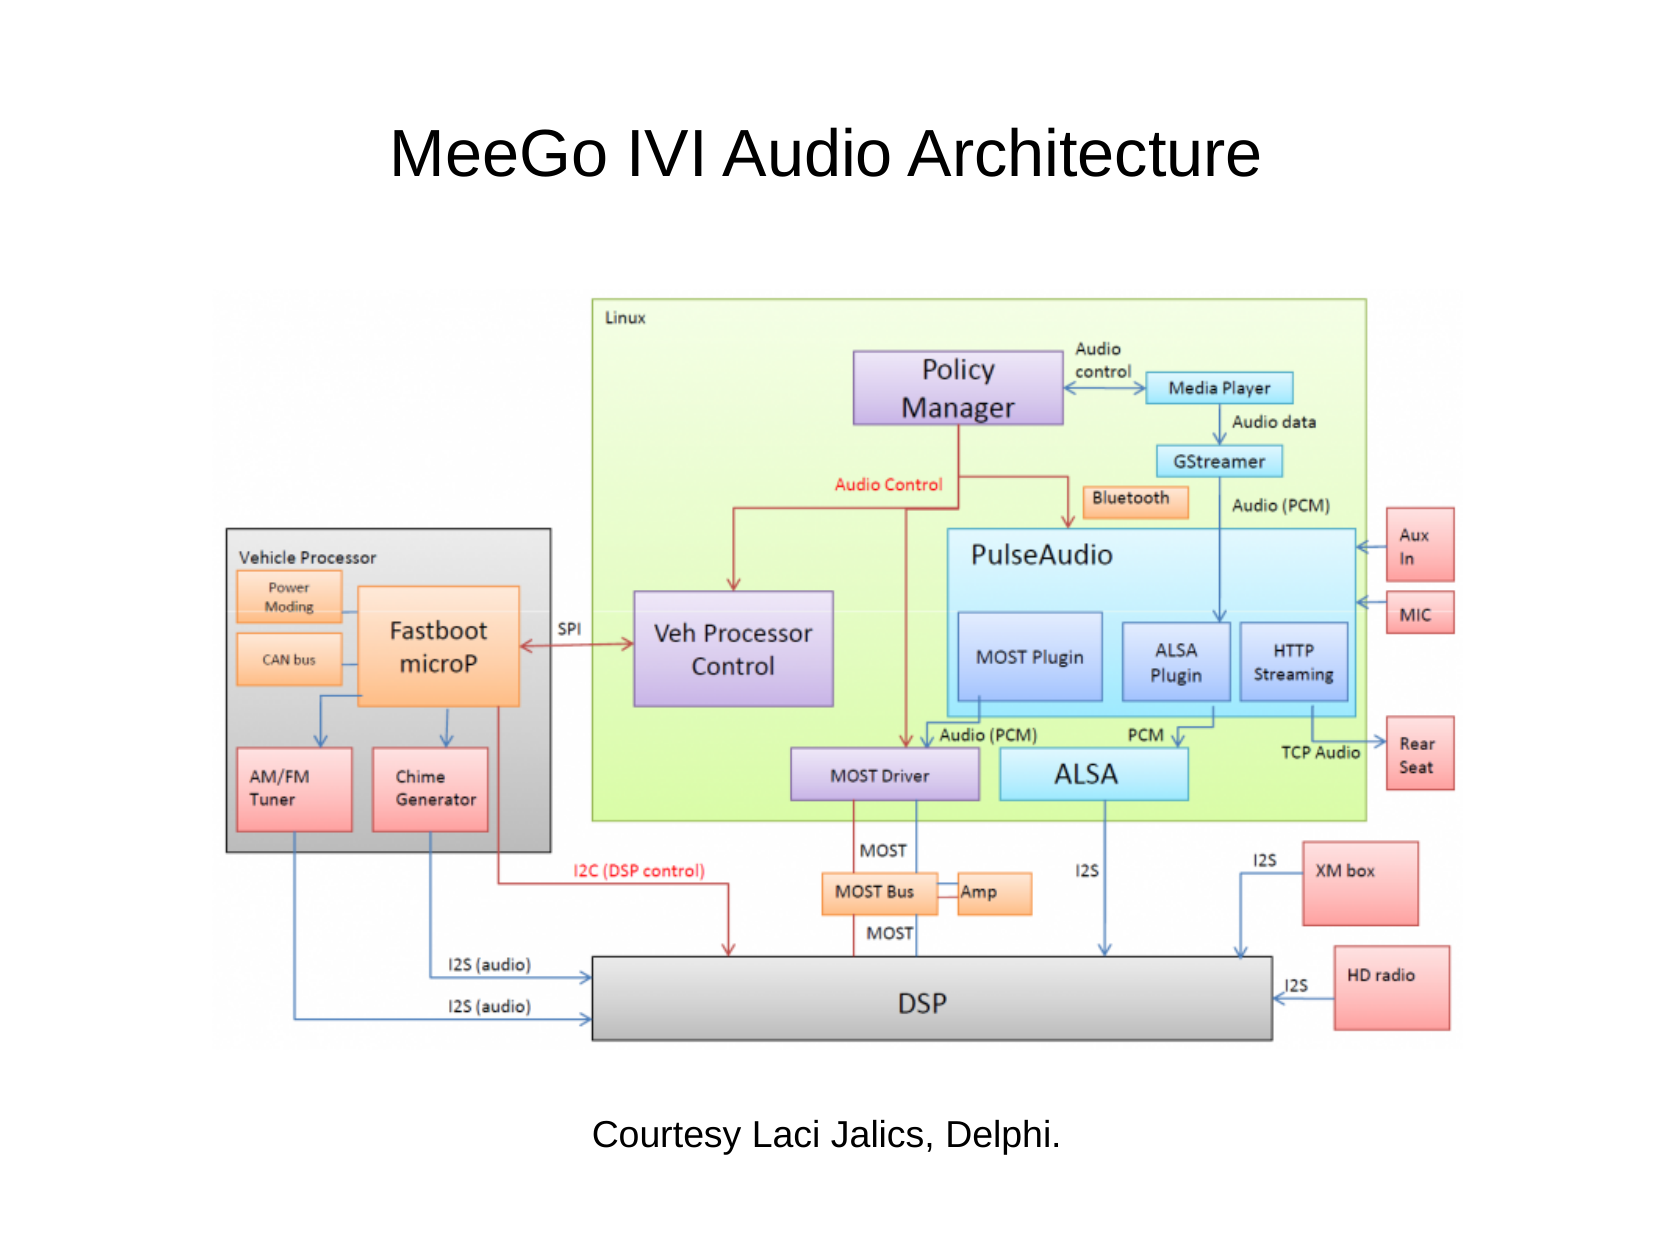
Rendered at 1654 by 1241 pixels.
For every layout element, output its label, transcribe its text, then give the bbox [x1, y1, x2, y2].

title MeeGo IVI Audio Architecture [82, 49, 1571, 257]
picture [212, 289, 1463, 1051]
text_box Courtesy Laci Jalics, Delphi. [577, 1105, 1077, 1163]
